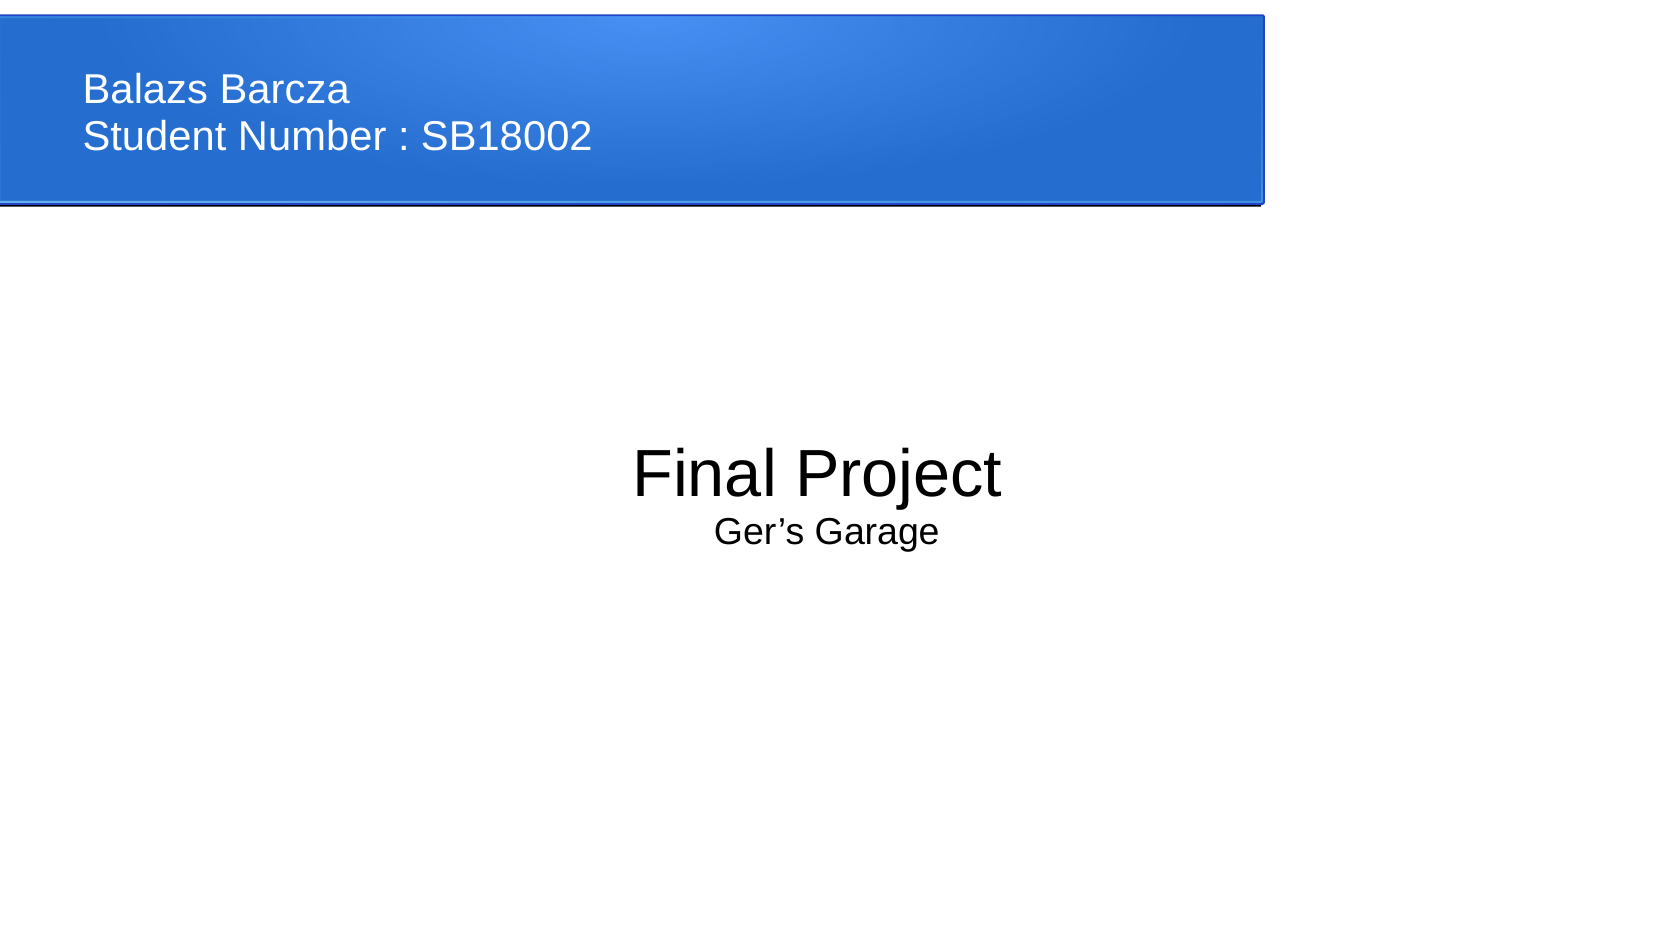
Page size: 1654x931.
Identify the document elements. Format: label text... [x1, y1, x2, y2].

subtitle Final Project Ger’s Garage [82, 224, 1571, 764]
title Balazs Barcza Student Number : SB18002 [82, 35, 1235, 189]
